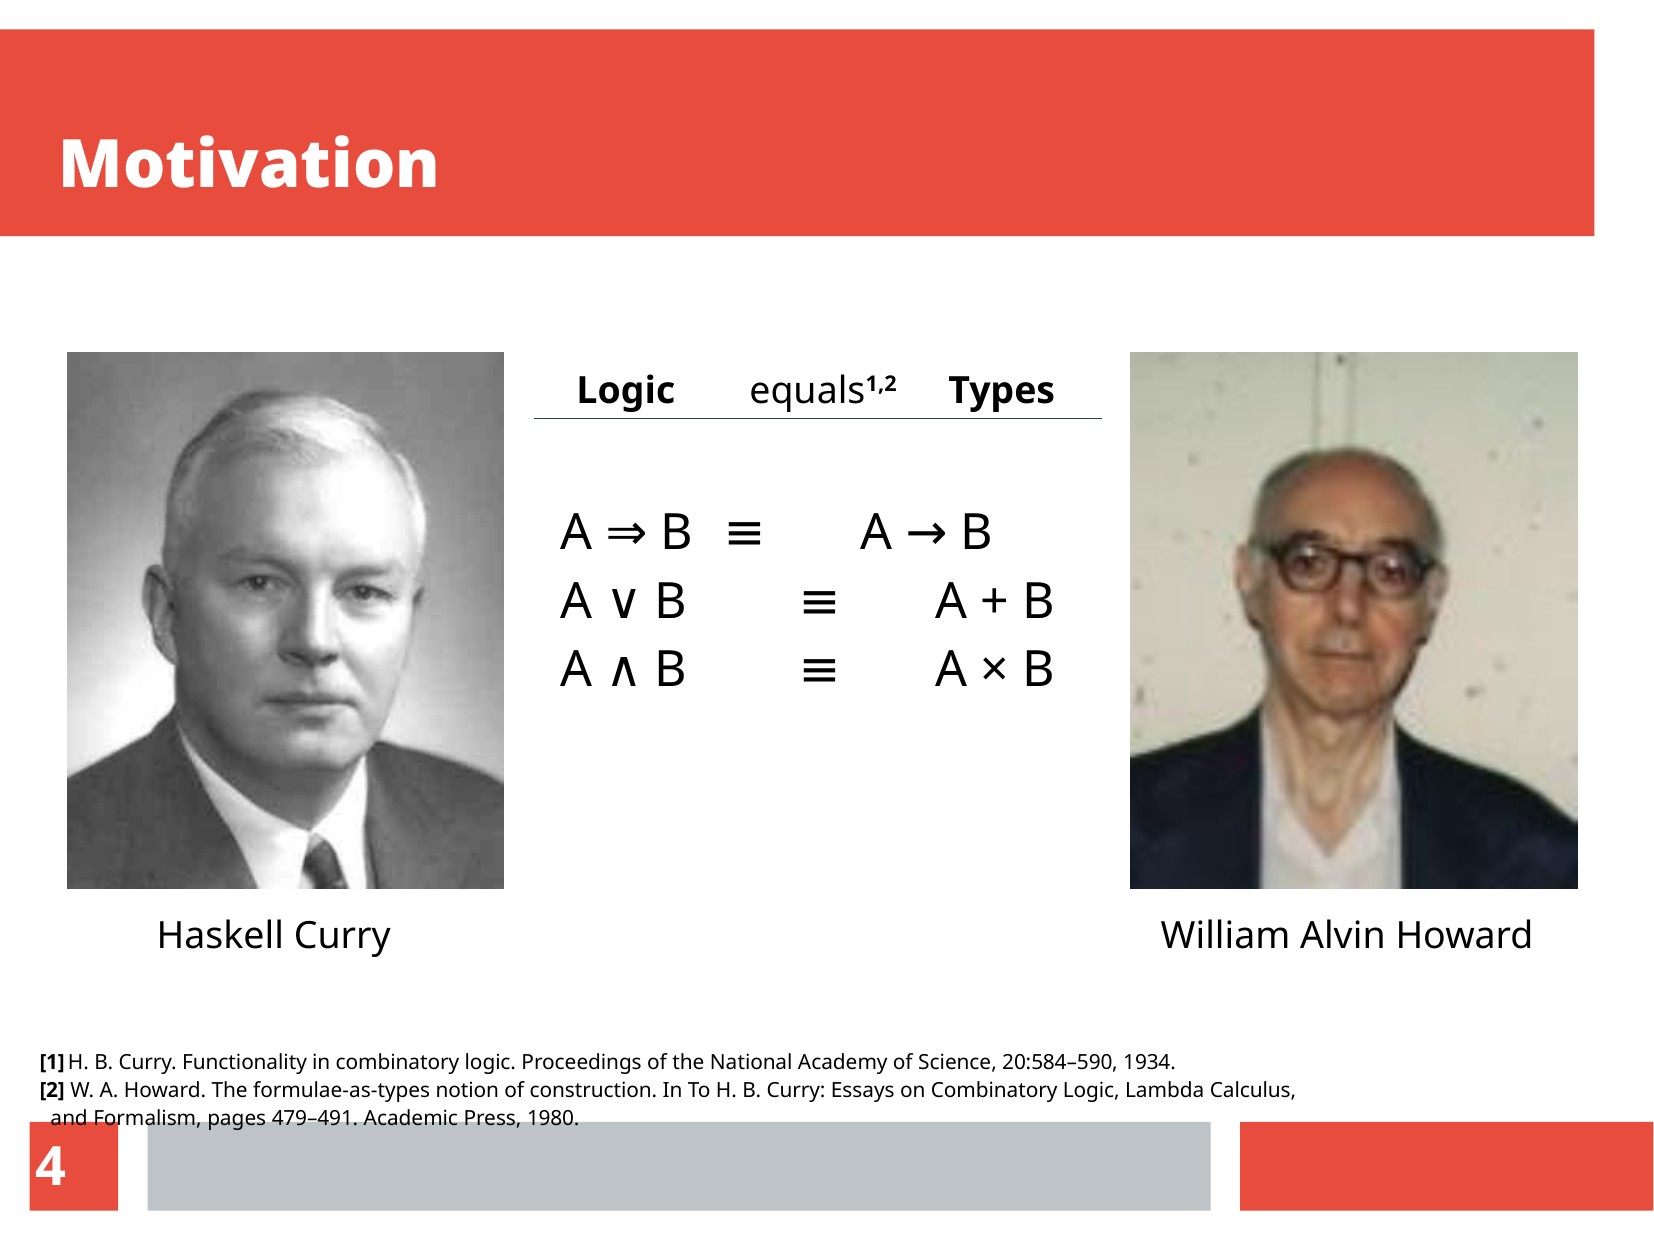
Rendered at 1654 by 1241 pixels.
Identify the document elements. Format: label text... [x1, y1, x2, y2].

text_box Logic equals1,2 [561, 355, 933, 415]
text_box 4 [20, 1119, 254, 1210]
text_box Haskell Curry [141, 901, 422, 961]
text_box A ⇒ B ≡ A → B A ∨ B ≡ A + B A ∧ B ≡ A × B [545, 488, 1093, 679]
text_box William Alvin Howard [1145, 901, 1574, 961]
picture [1130, 352, 1578, 889]
text_box [1] H. B. Curry. Functionality in combinatory logic. Proceedings of the National Academy of Science, 20:584–590, 1934. [2] W. A. Howard. The formulae-as-types notion of construction. In To H. B. Curry: Essays on Combinatory Logic, Lambda Calculus, and Formalism, pages 479–491. Academic Press, 1980. [24, 1039, 1414, 1128]
text_box Types [933, 355, 1084, 415]
picture [67, 352, 504, 889]
title Motivation [59, 58, 1595, 207]
